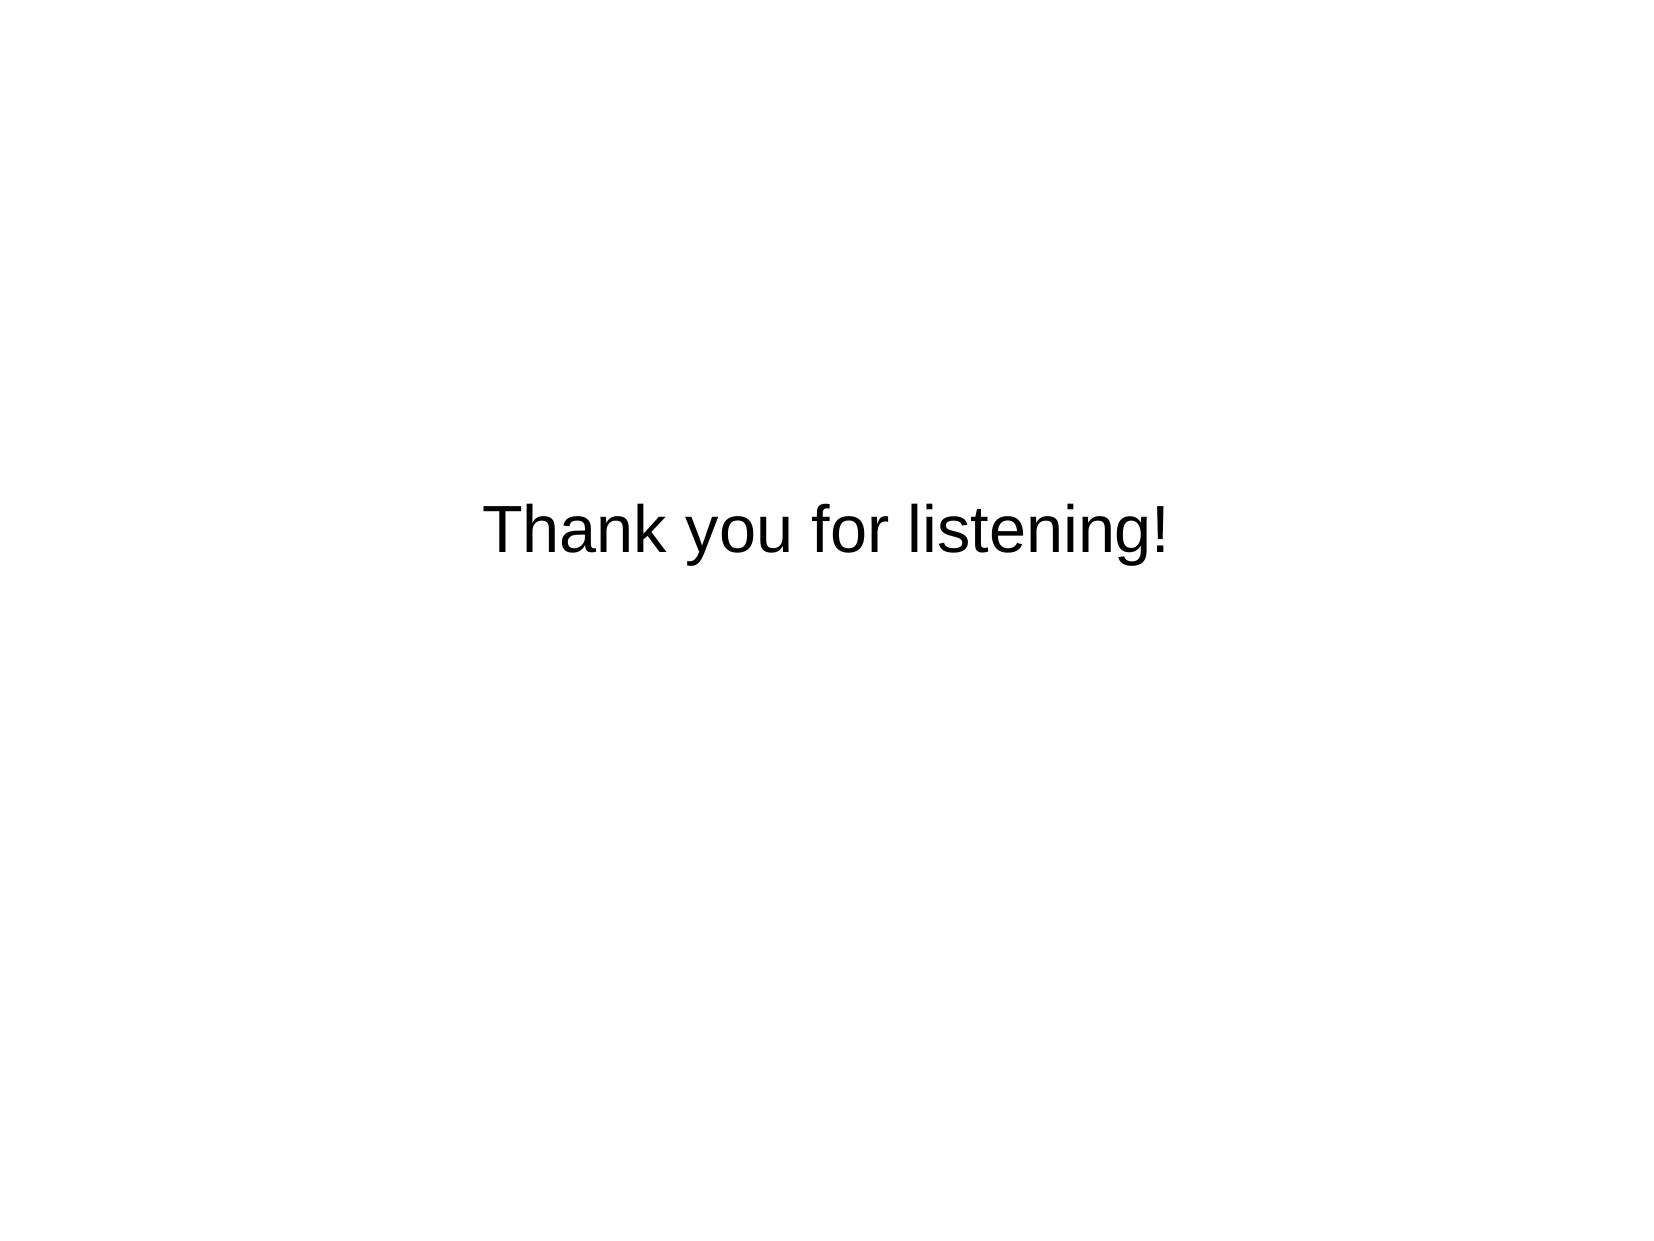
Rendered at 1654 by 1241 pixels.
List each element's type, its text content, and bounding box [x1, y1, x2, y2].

subtitle Thank you for listening! [82, 49, 1571, 1010]
